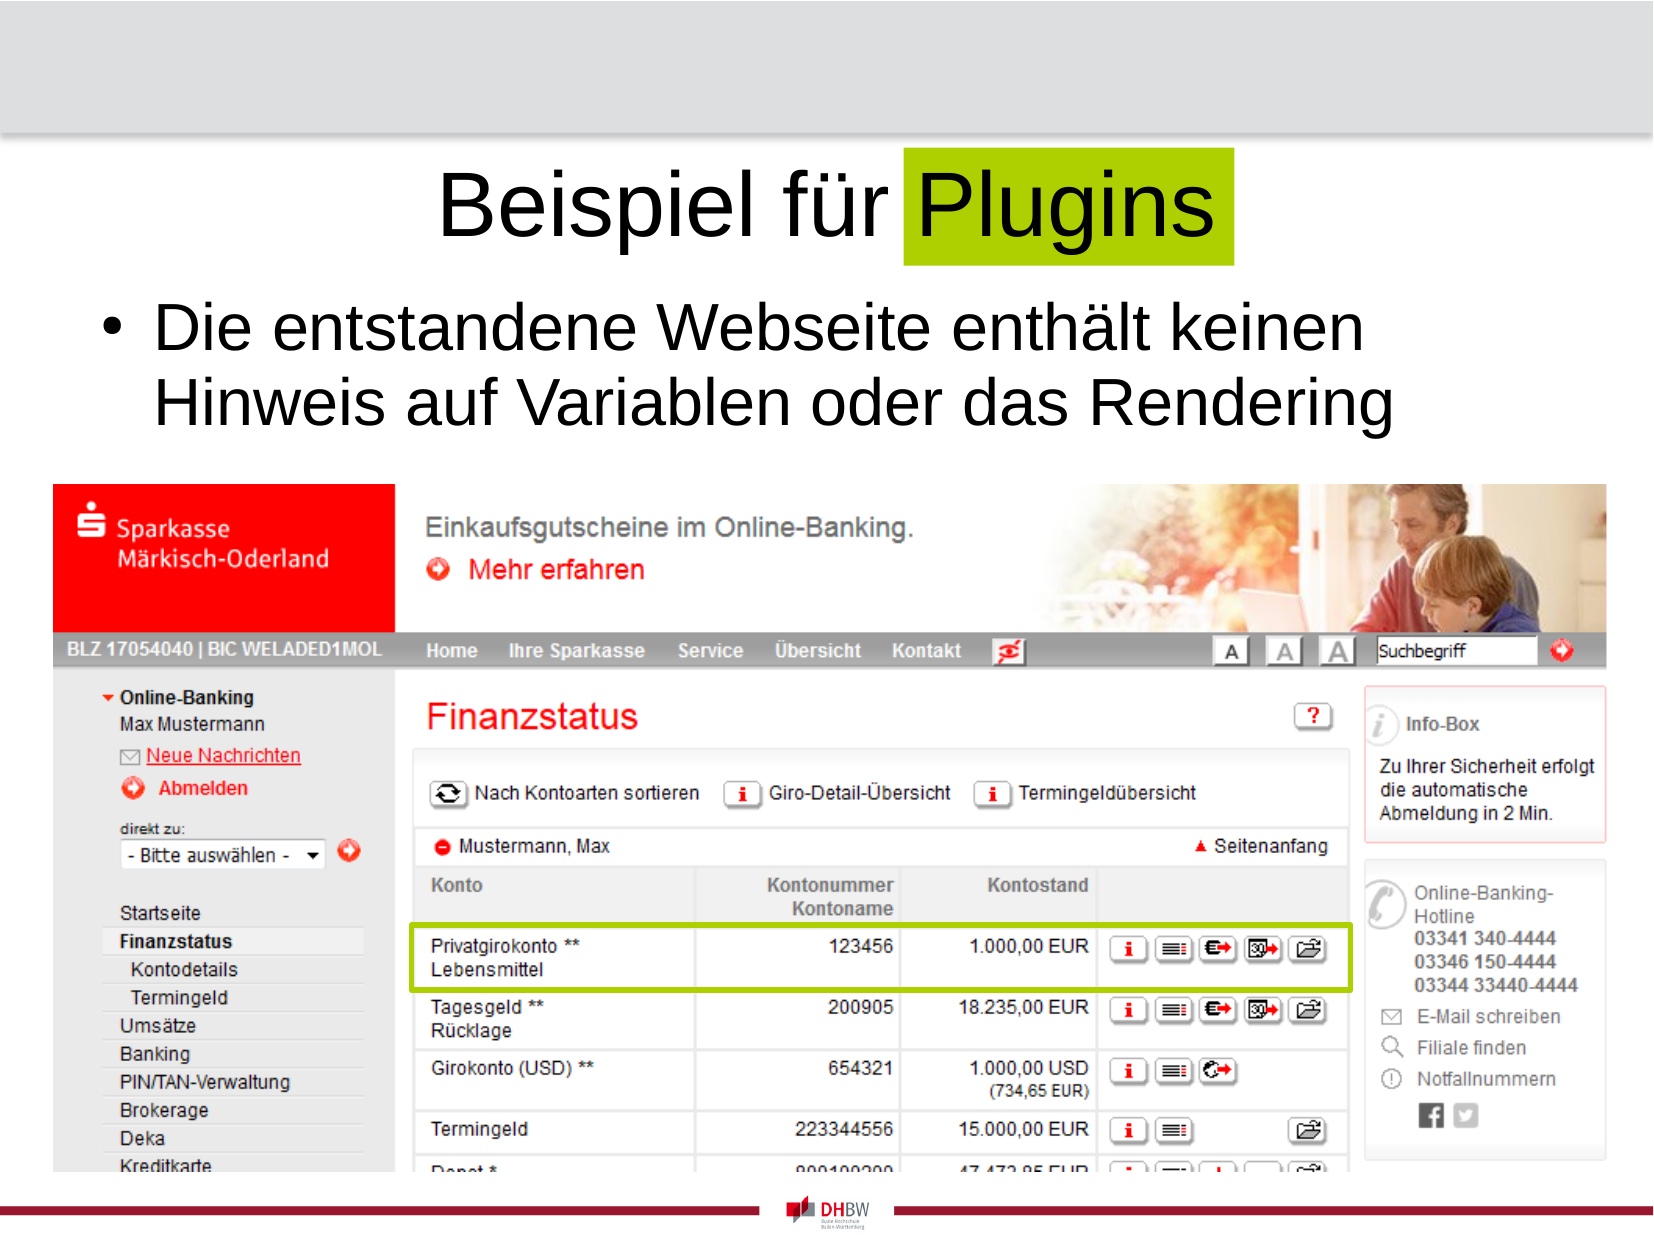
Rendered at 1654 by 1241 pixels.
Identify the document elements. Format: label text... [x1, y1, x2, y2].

text_box [903, 257, 1235, 266]
list Die entstandene Webseite enthält keinen Hinweis auf Variablen oder das Rendering [82, 290, 1571, 484]
title Beispiel für Plugins [82, 147, 1571, 257]
picture [0, 1, 1654, 1237]
